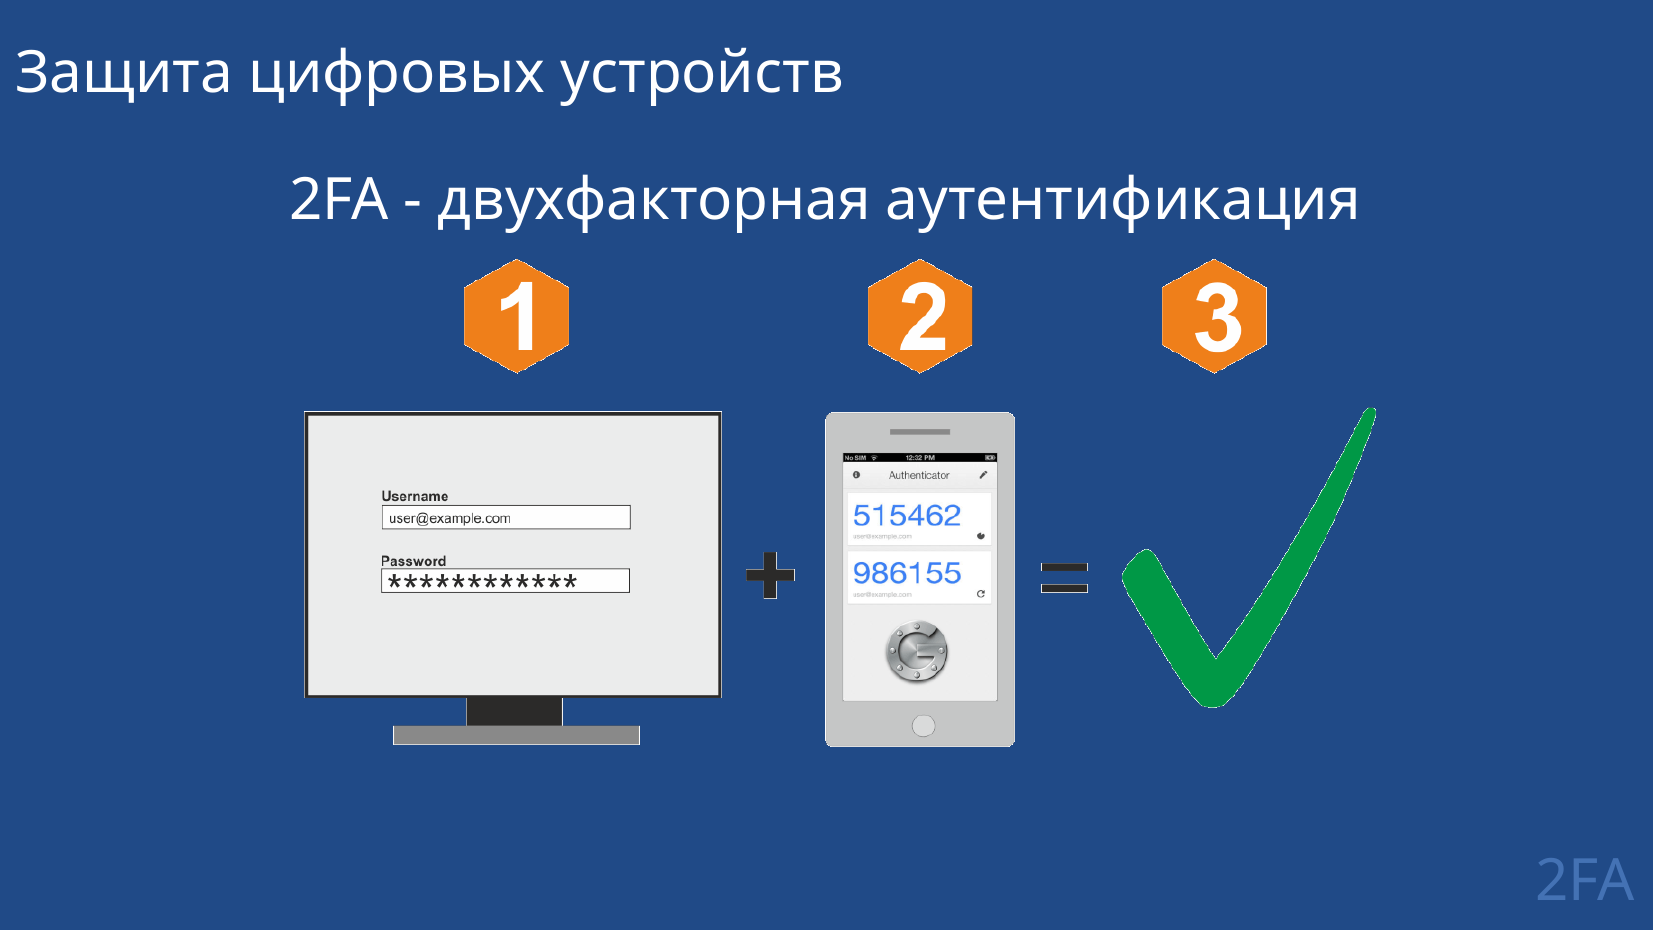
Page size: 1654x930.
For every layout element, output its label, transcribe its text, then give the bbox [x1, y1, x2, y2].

text_box 2FA - двухфакторная аутентификация [0, 150, 1651, 331]
text_box Защита цифровых устройств [0, 0, 1653, 141]
text_box 2FA [0, 825, 1651, 930]
picture [255, 180, 1408, 826]
